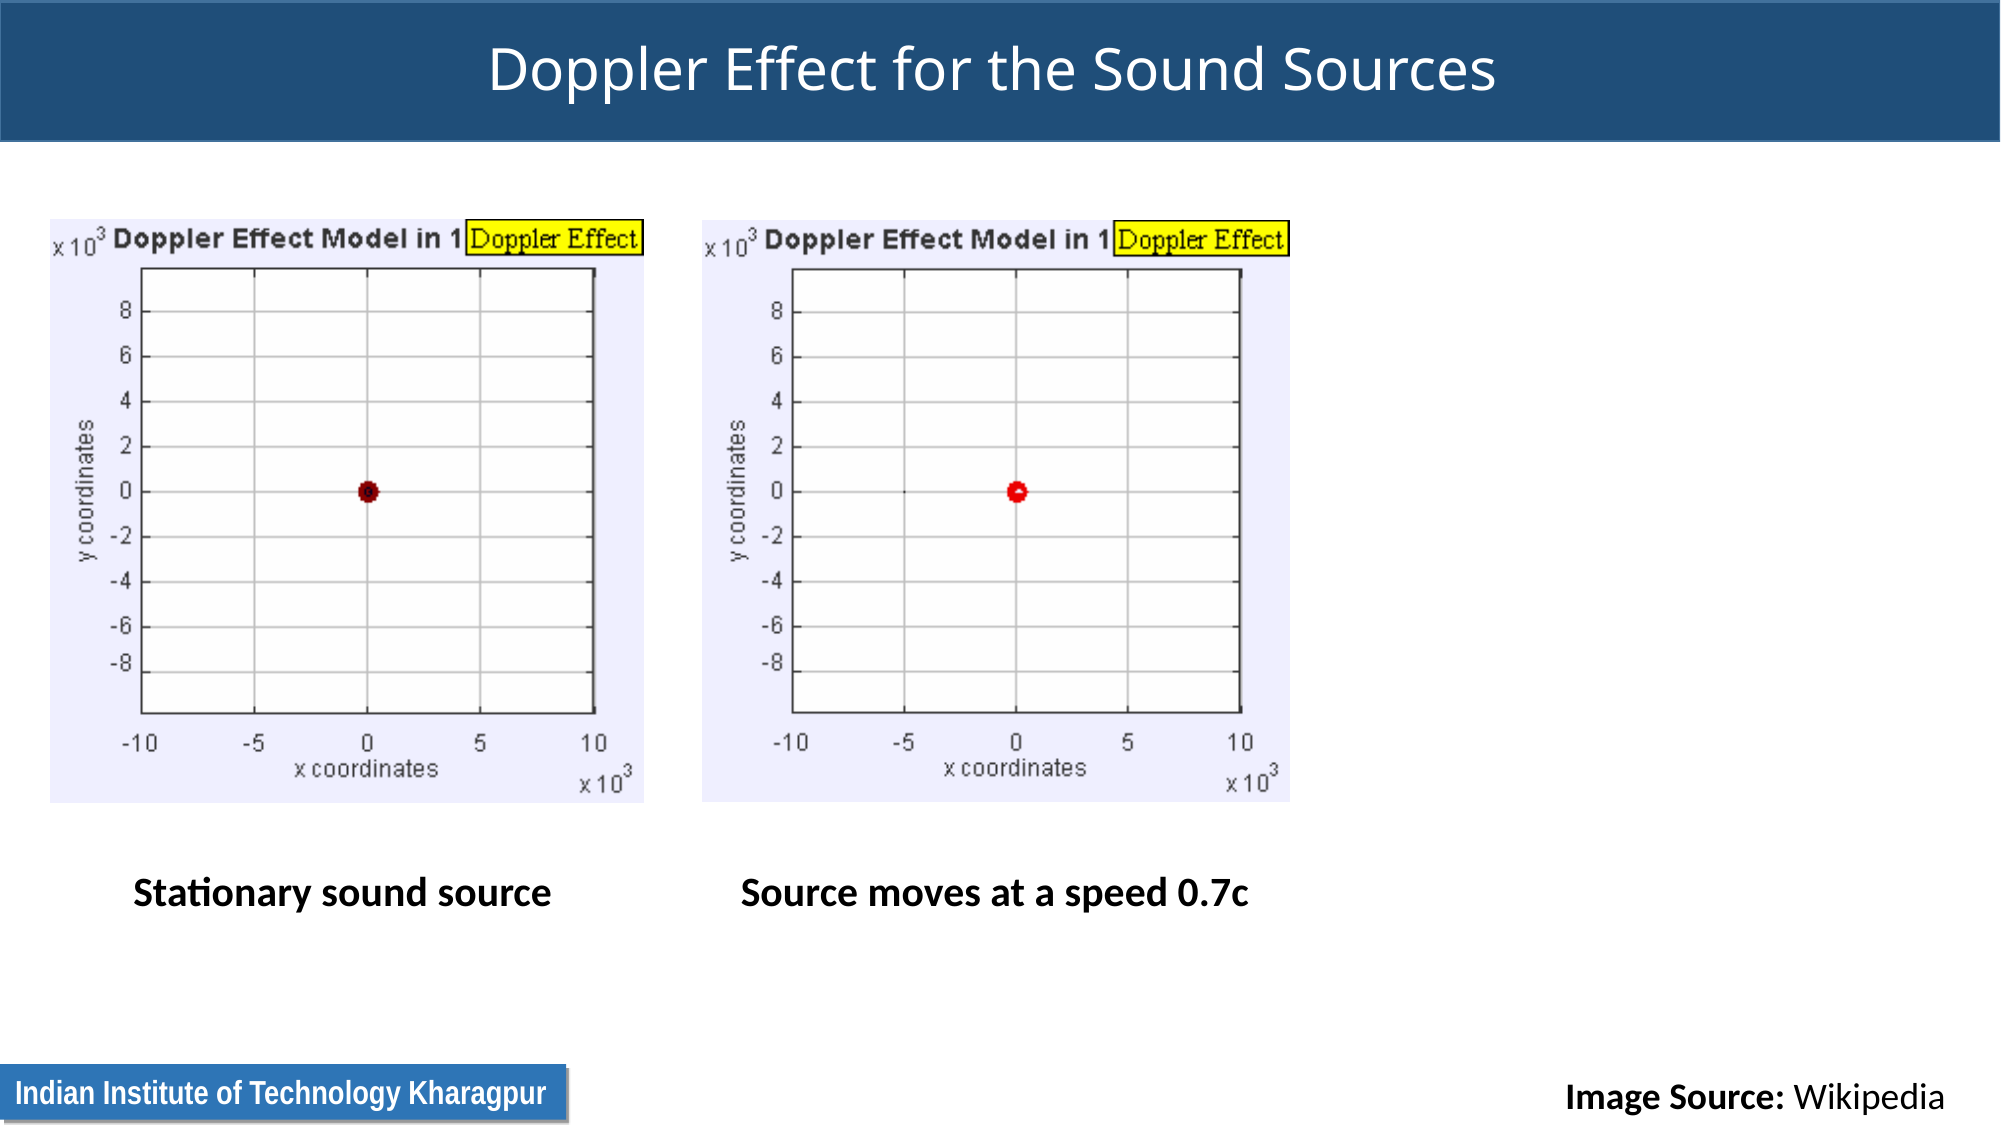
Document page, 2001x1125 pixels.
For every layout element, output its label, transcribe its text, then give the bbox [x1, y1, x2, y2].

text_box Image Source: Wikipedia [1550, 1064, 2000, 1125]
text_box Source moves at a speed 0.7c [725, 857, 1275, 924]
picture [50, 220, 644, 804]
text_box Stationary sound source [118, 857, 575, 924]
title Doppler Effect for the Sound Sources [0, 1, 2000, 141]
picture [702, 220, 1290, 802]
